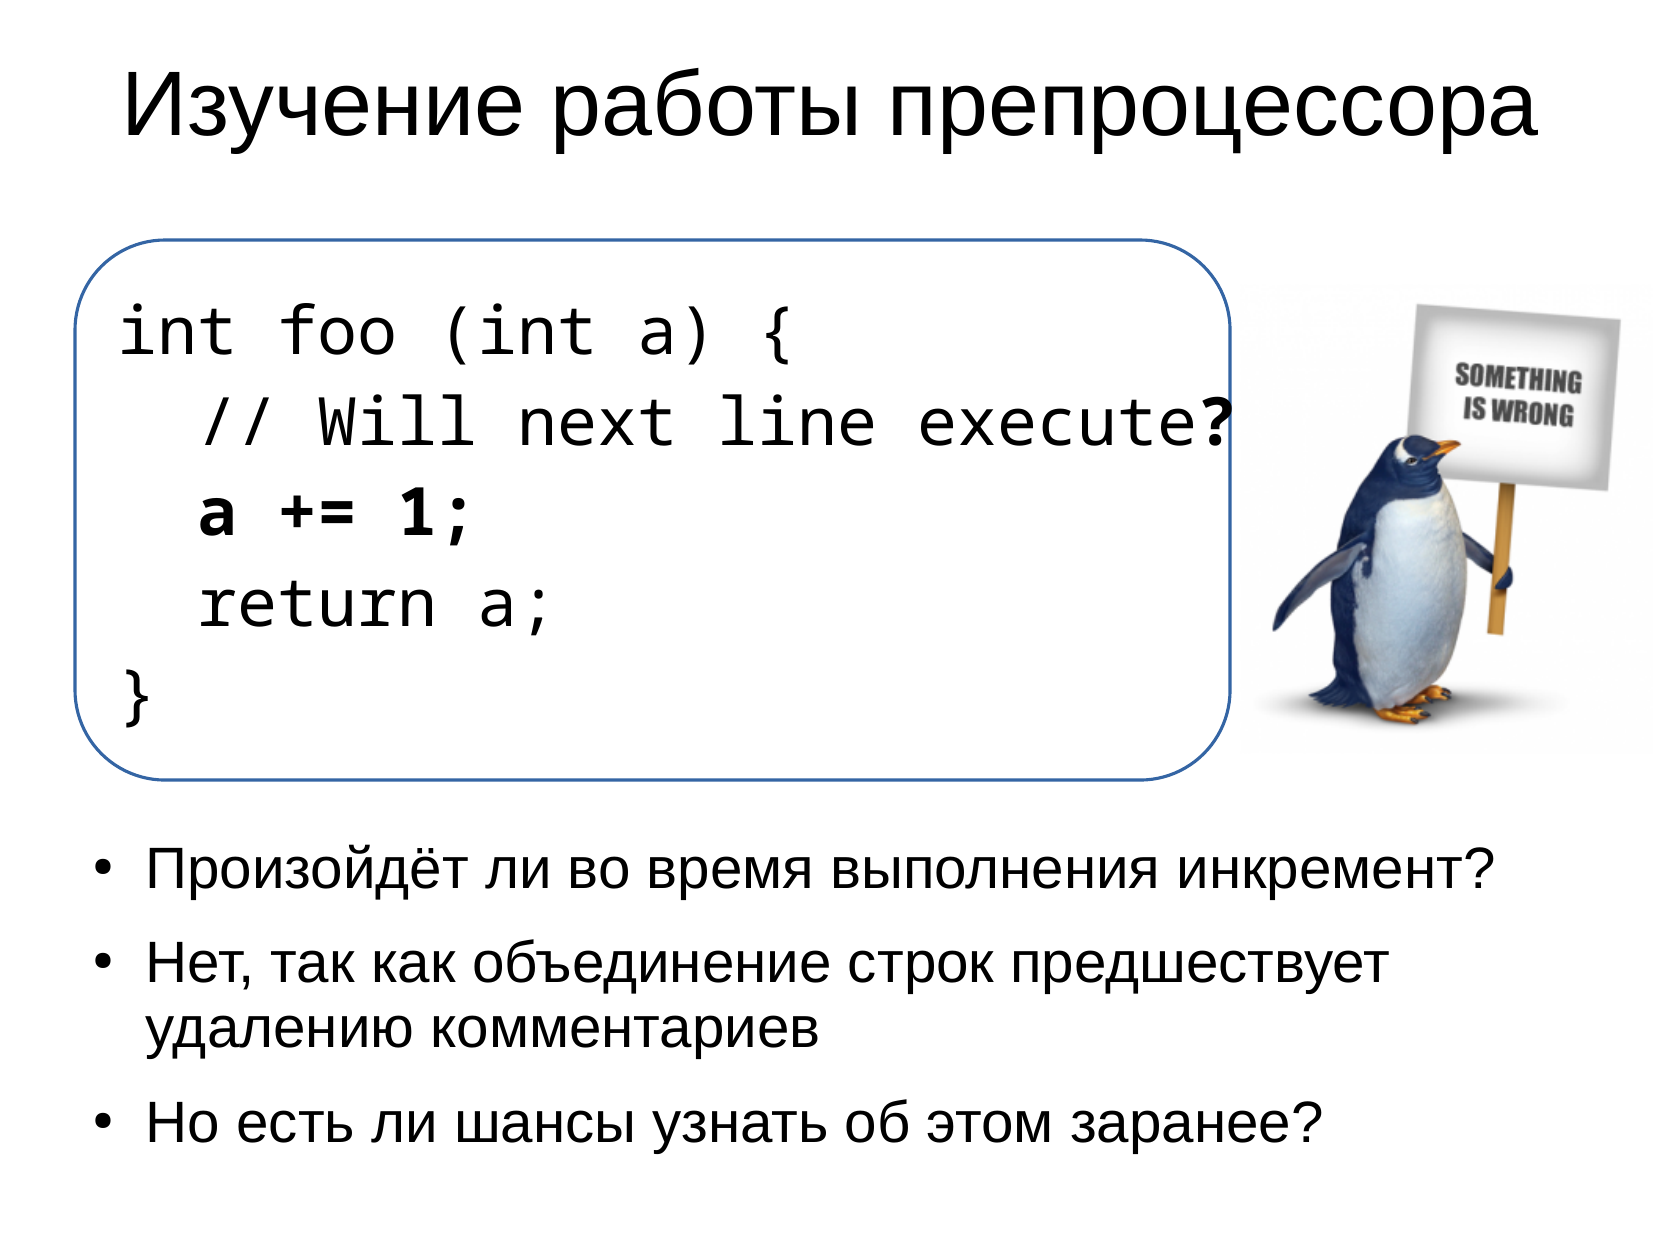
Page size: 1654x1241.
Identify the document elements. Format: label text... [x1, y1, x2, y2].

list Произойдёт ли во время выполнения инкремент? Нет, так как объединение строк предшествует удалению комментариев Но есть ли шансы узнать об этом заранее? [75, 835, 1564, 1216]
text_box int foo (int a) { // Will next line execute?\ a += 1; return a; } [75, 240, 1231, 781]
title Изучение работы препроцессора [86, 0, 1576, 208]
picture [1240, 284, 1654, 754]
